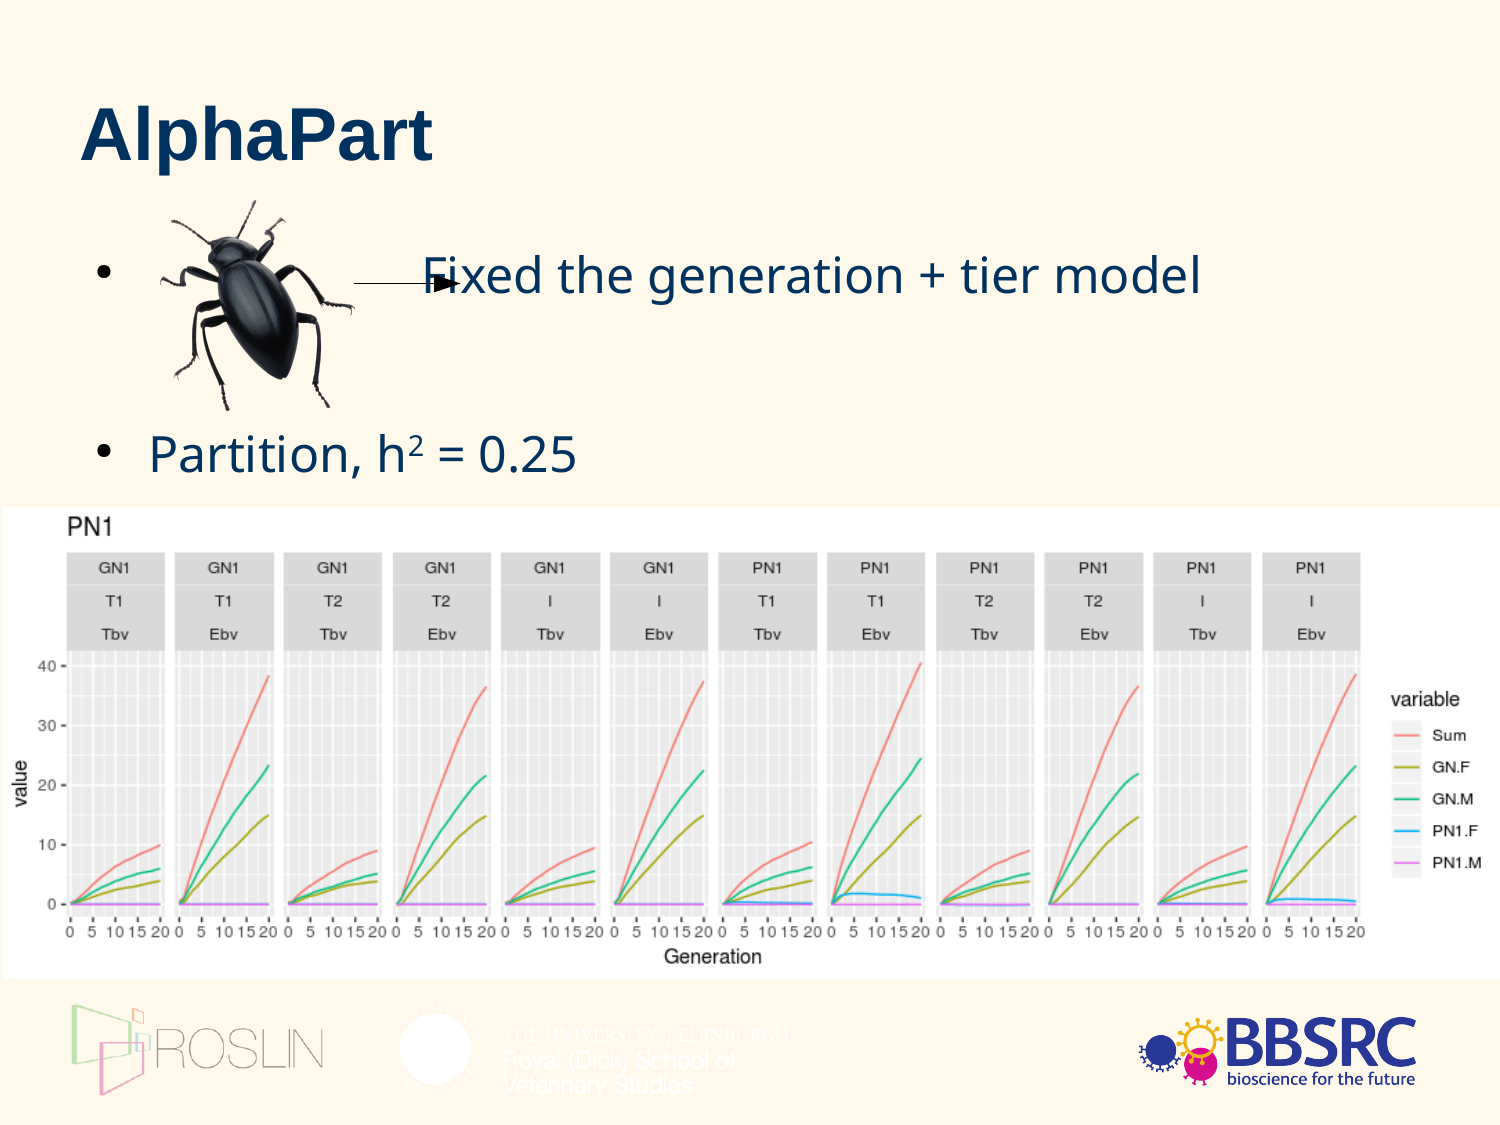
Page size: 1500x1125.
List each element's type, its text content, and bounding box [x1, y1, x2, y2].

title AlphaPart [64, 78, 1425, 185]
picture [1137, 1014, 1416, 1092]
picture [160, 200, 355, 411]
picture [2, 507, 1500, 1118]
list Fixed the generation + tier model Partition, h2 = 0.25 [62, 236, 1425, 507]
